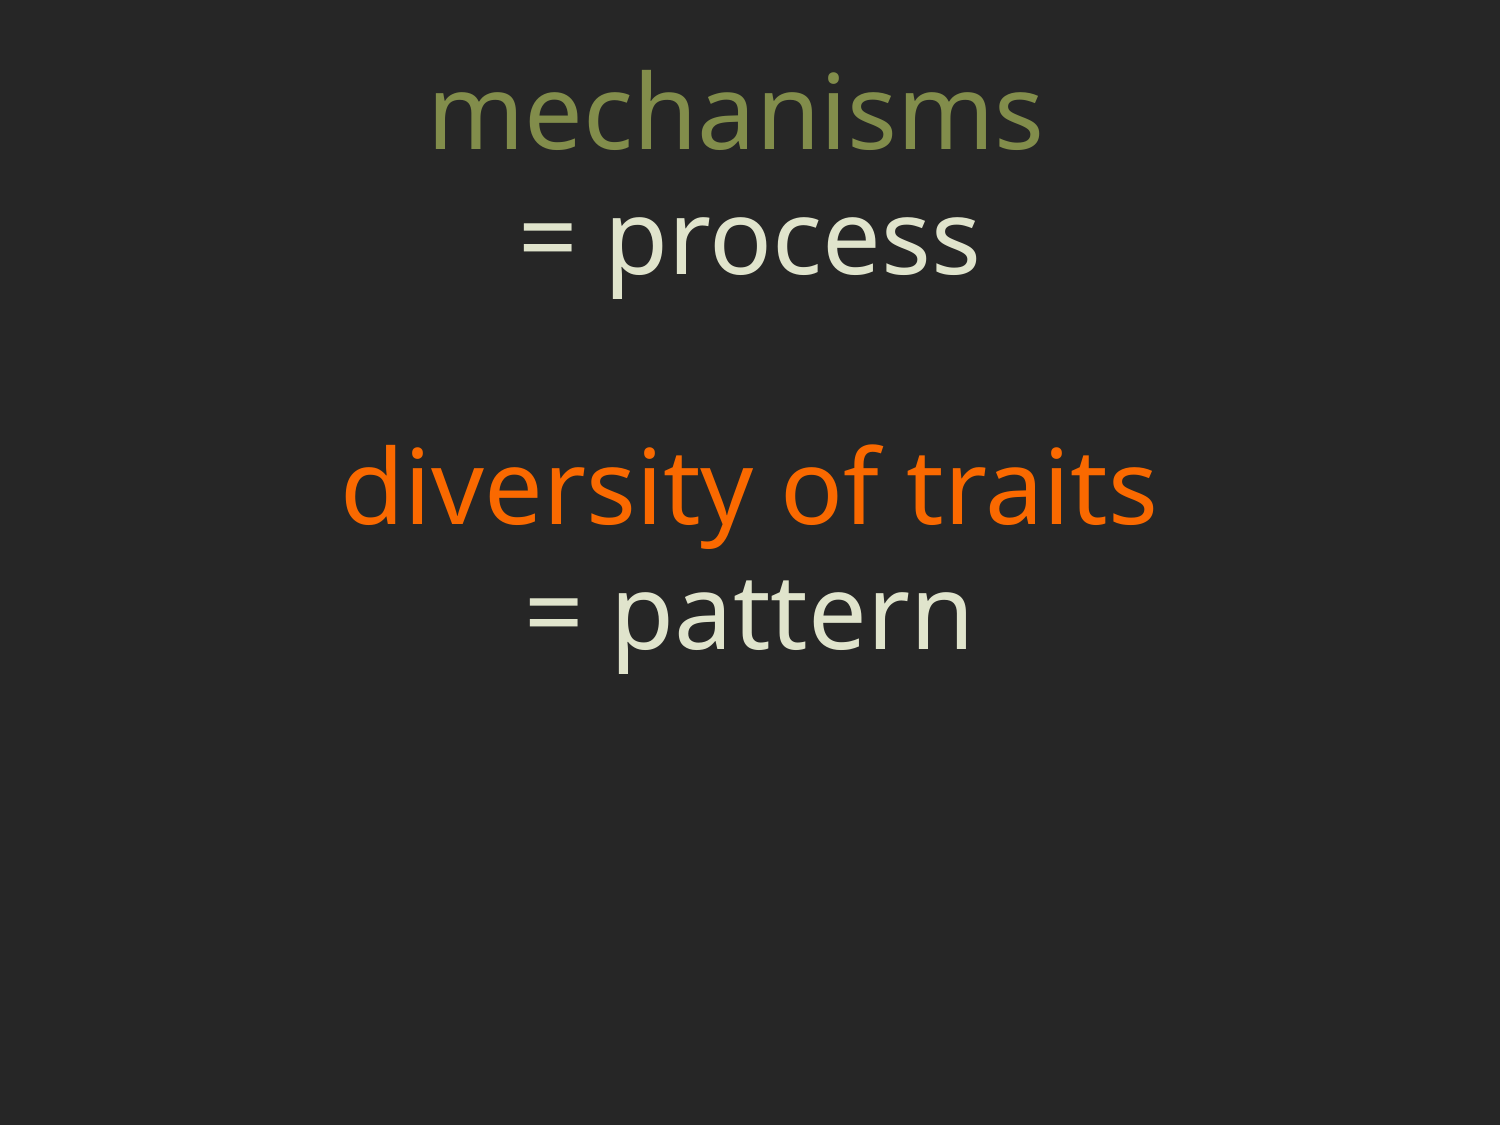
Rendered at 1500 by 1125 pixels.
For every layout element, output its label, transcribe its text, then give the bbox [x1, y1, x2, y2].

text_box mechanisms = process diversity of traits = pattern [188, 37, 1312, 1053]
